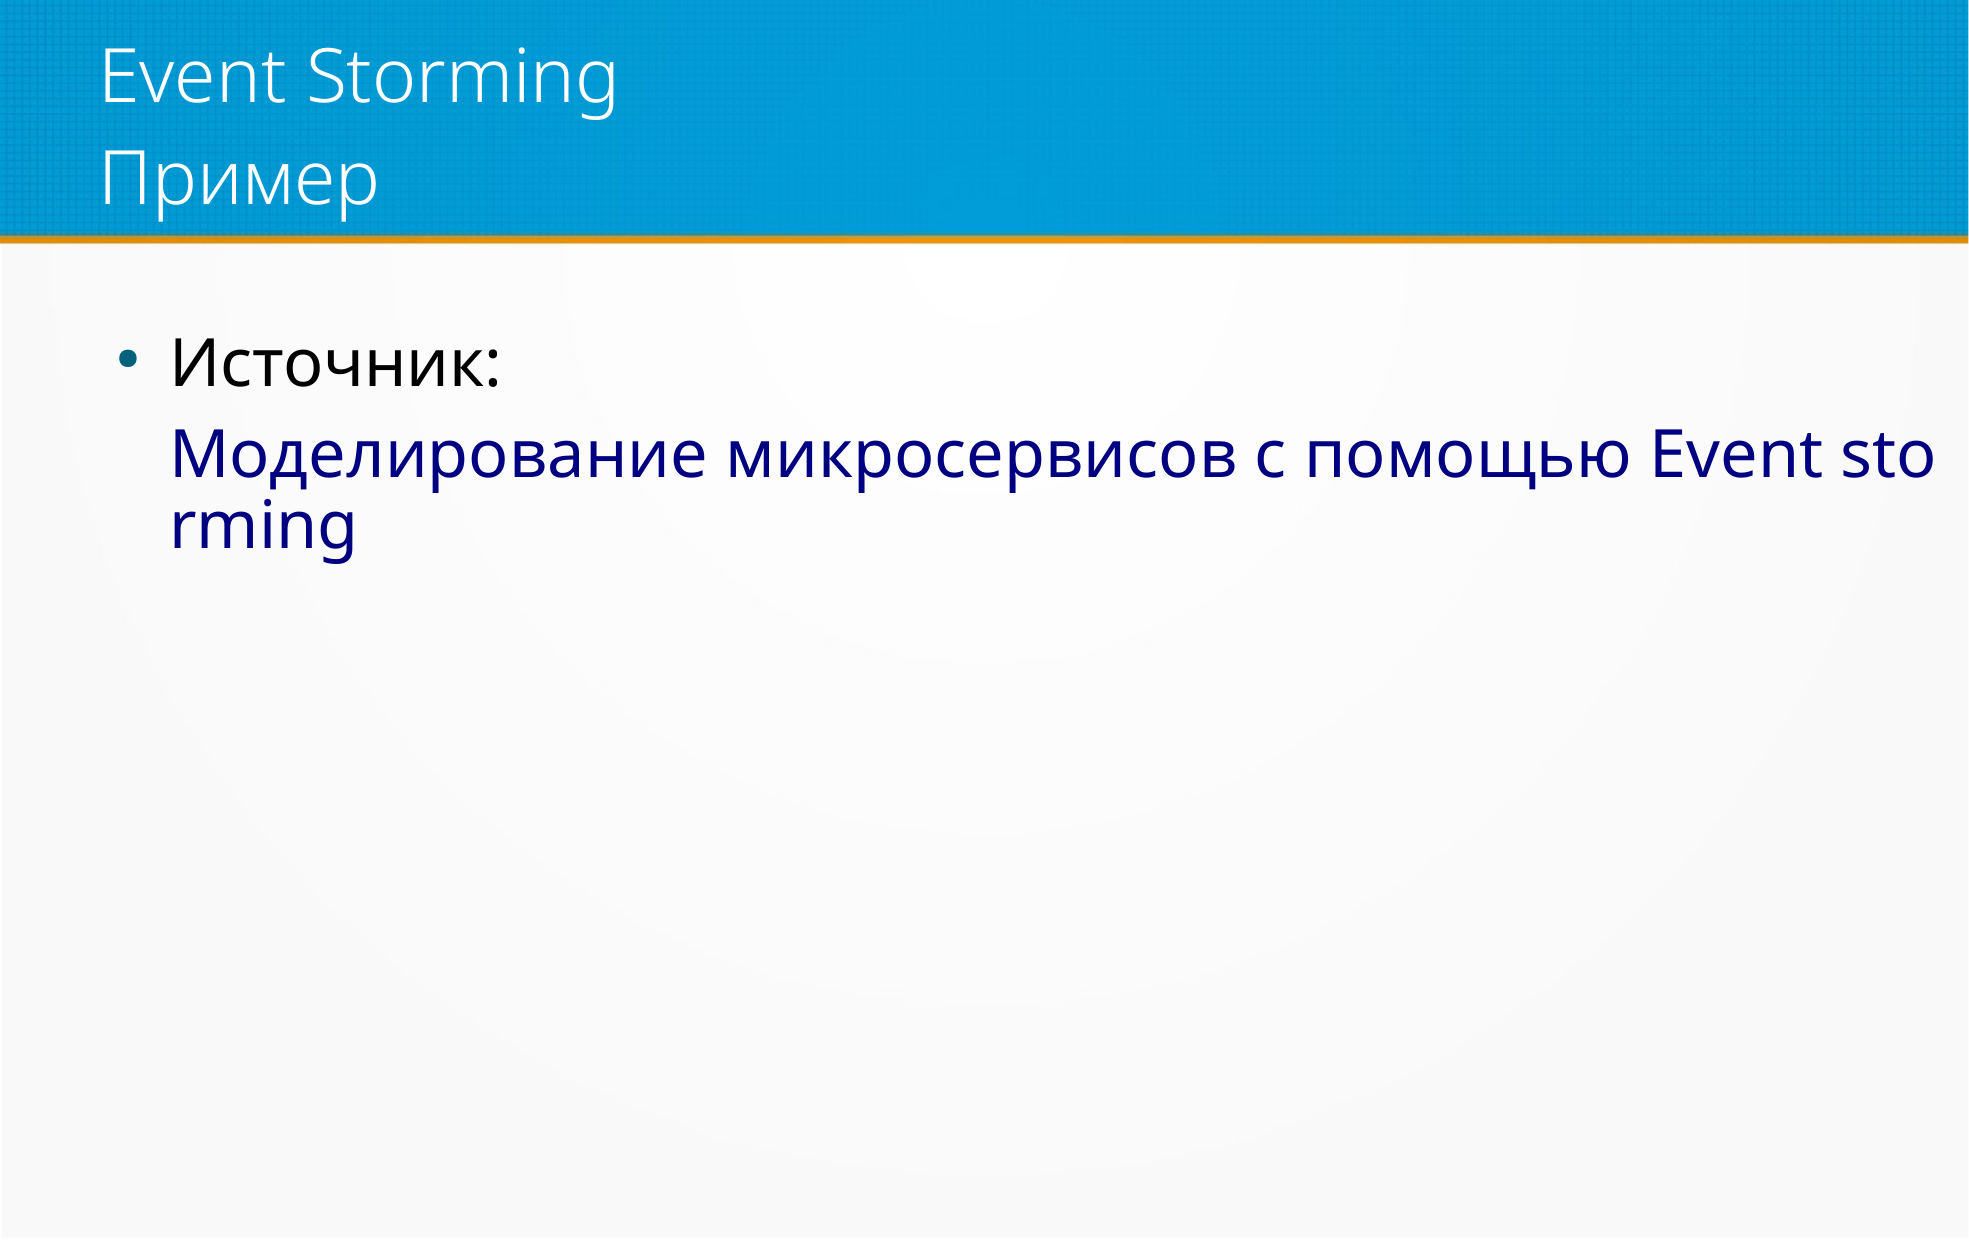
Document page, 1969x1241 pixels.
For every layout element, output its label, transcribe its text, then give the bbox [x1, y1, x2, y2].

title Event Storming Пример [98, 19, 1870, 227]
list Источник: Моделирование микросервисов с помощью Event storming [98, 315, 1949, 1081]
picture [0, 233, 1969, 1241]
